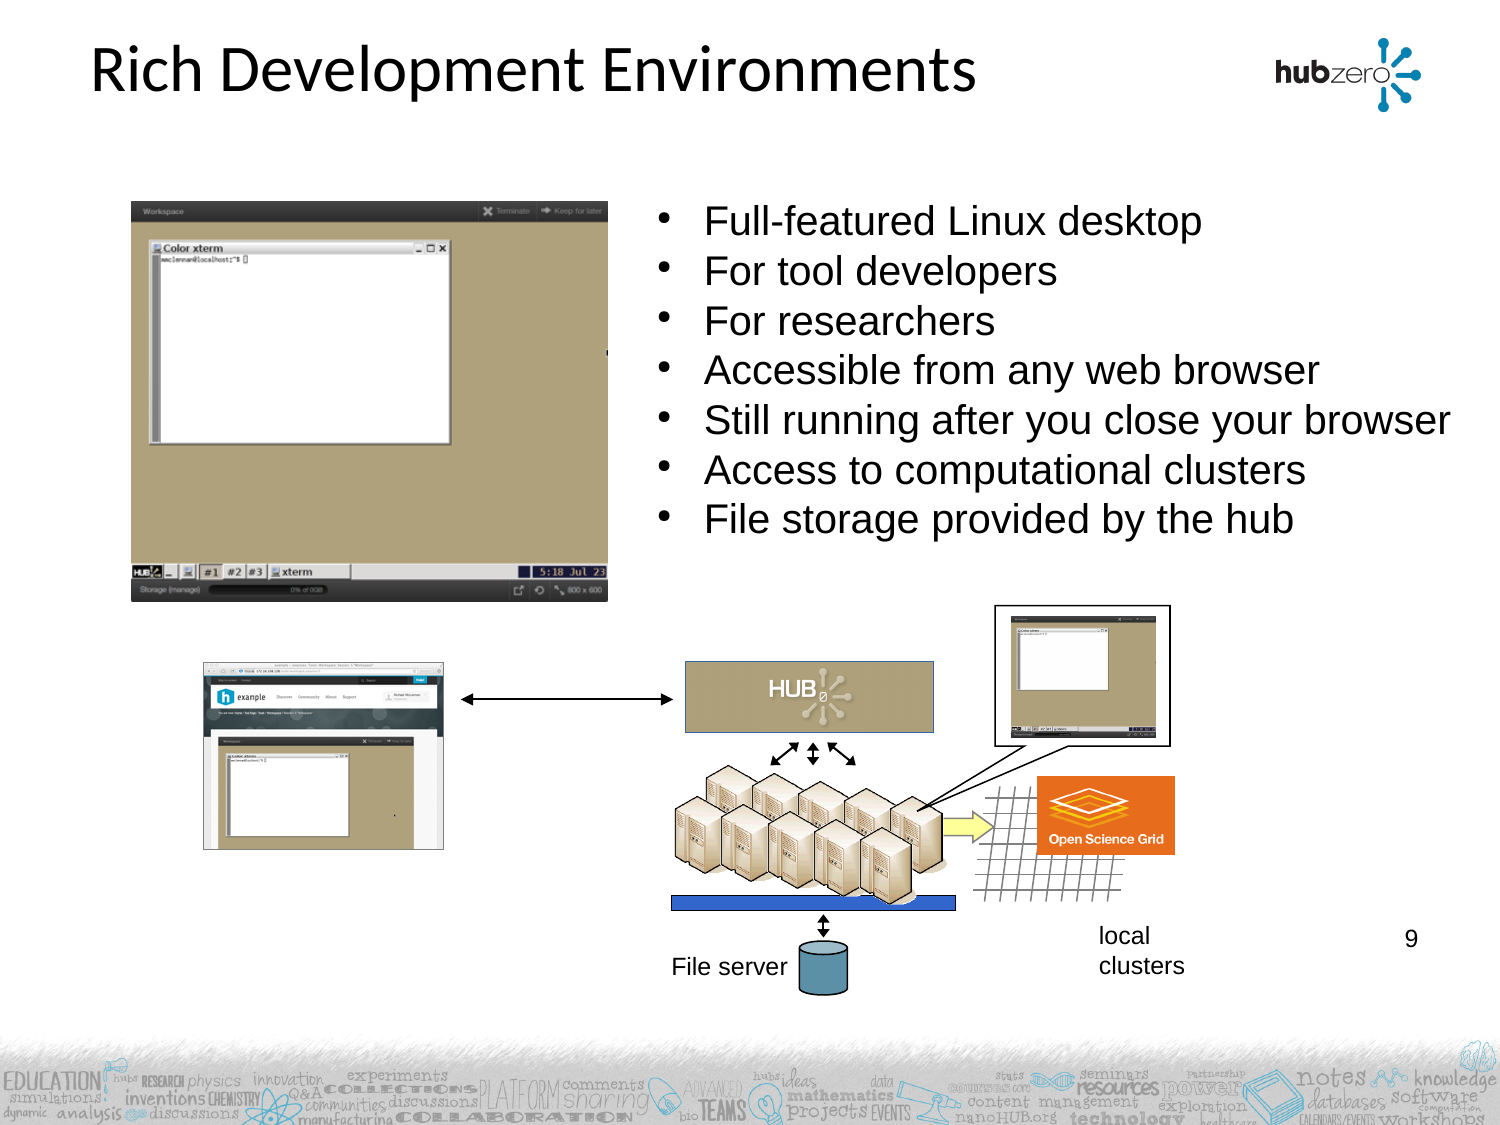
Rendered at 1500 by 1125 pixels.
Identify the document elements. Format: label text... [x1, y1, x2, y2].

text_box [671, 895, 956, 911]
text_box <number> [1083, 907, 1434, 968]
text_box File server [656, 942, 803, 988]
picture [671, 760, 954, 909]
picture [203, 662, 444, 850]
text_box [954, 811, 994, 843]
picture [1011, 616, 1156, 738]
picture [0, 1034, 1500, 1125]
text_box [799, 949, 848, 995]
picture [1037, 776, 1175, 855]
title Rich Development Environments [75, 12, 1249, 118]
text_box [917, 605, 1171, 812]
picture [1272, 35, 1424, 115]
picture [131, 201, 608, 602]
text_box local clusters [1084, 912, 1201, 988]
picture [685, 661, 934, 733]
text_box Full-featured Linux desktop For tool developers For researchers Accessible from any web browser Still running after you close your browser Access to computational clusters File storage provided by the hub [642, 186, 1394, 562]
